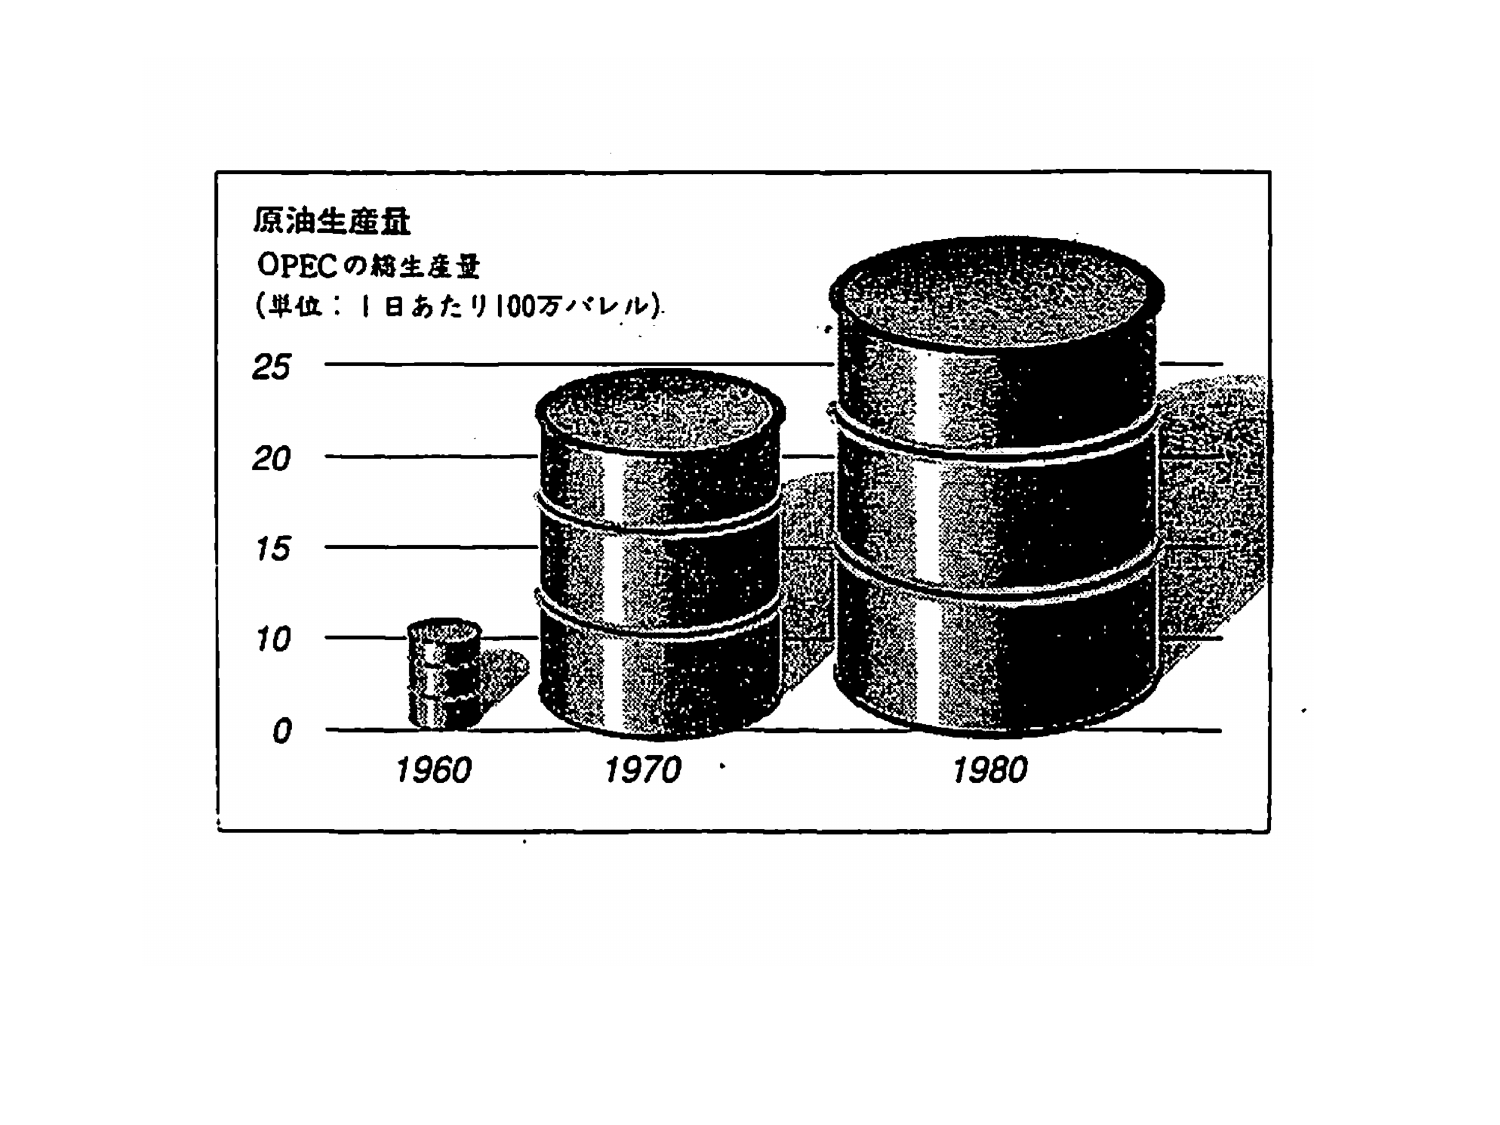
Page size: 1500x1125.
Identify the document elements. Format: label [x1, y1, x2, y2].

picture [142, 57, 1314, 966]
